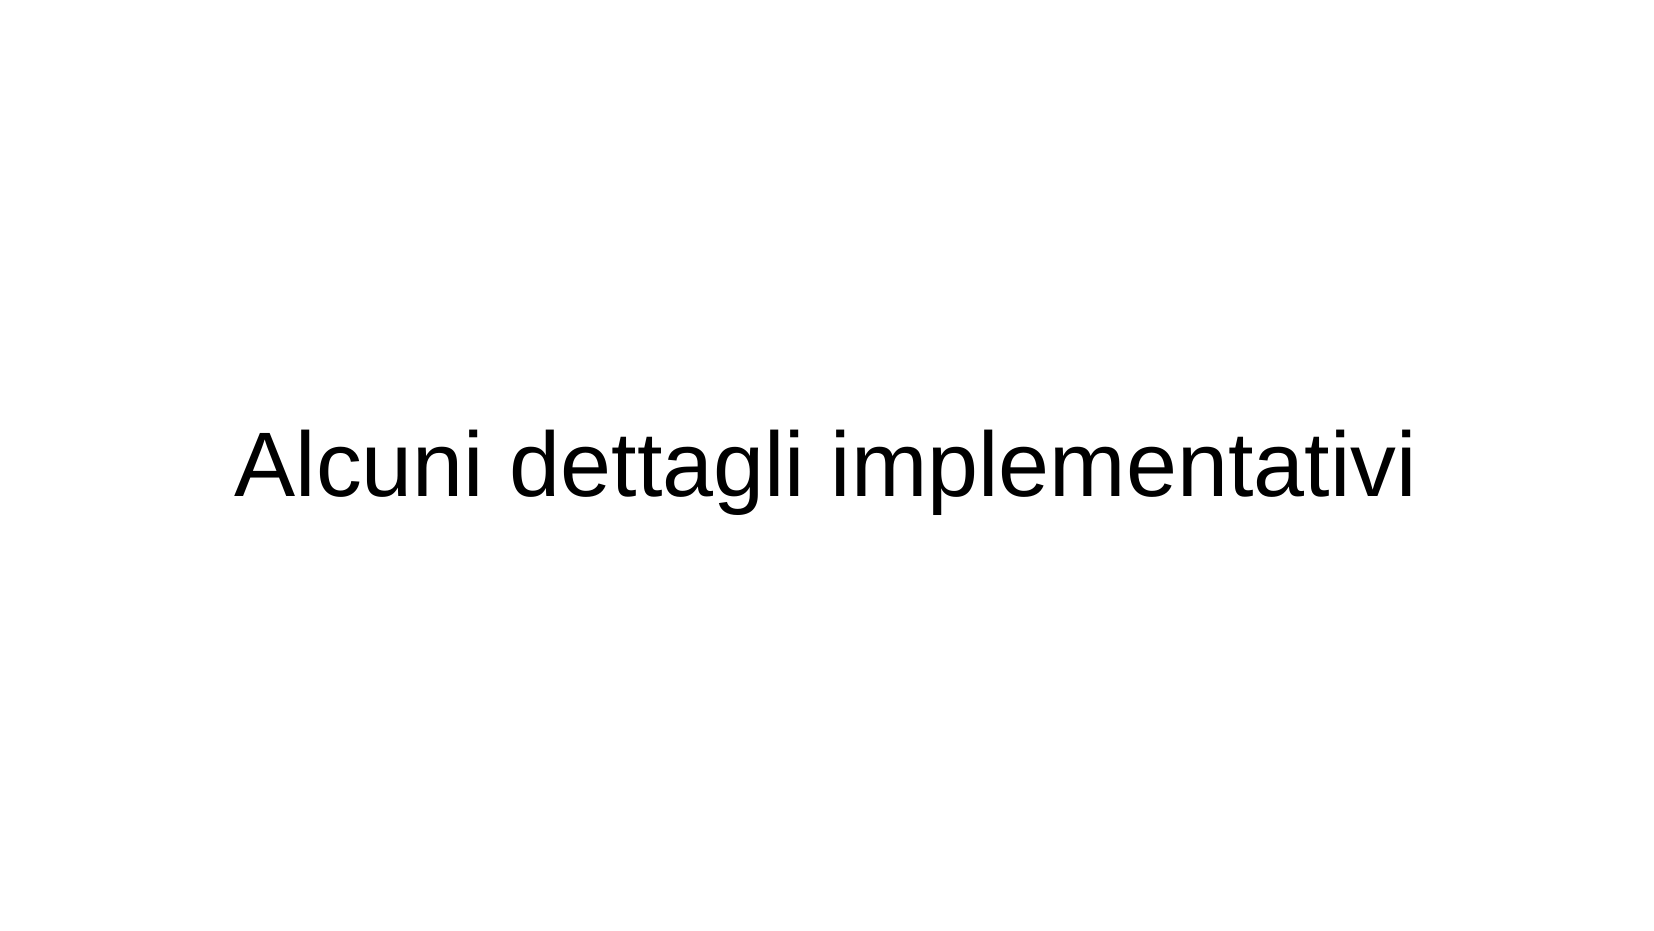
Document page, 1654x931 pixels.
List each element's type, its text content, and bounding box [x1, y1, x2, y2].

title Alcuni dettagli implementativi [82, 387, 1571, 543]
